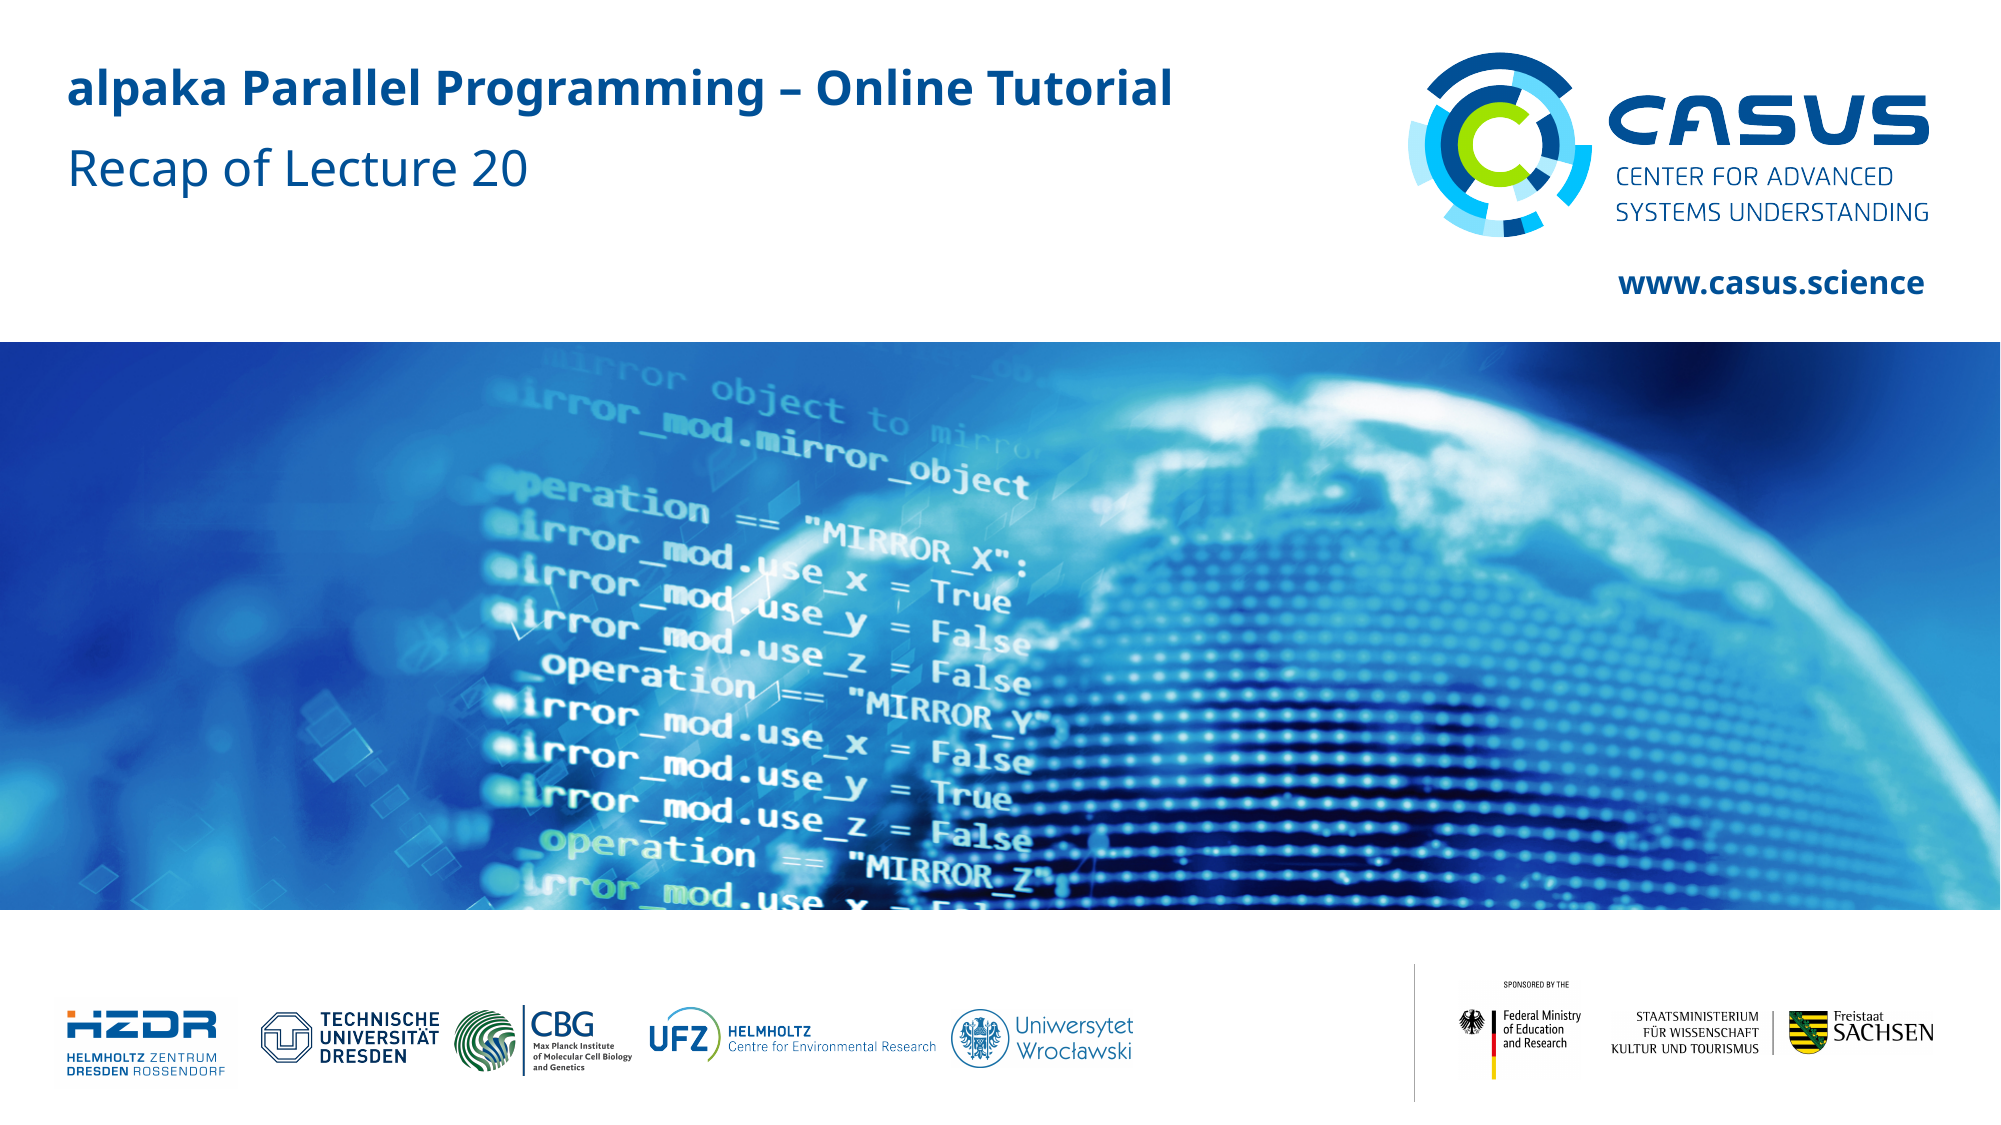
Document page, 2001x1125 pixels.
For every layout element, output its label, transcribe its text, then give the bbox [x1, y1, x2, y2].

picture [1611, 1011, 1933, 1055]
picture [261, 1012, 439, 1063]
title alpaka Parallel Programming – Online Tutorial [66, 53, 1389, 122]
picture [54, 997, 238, 1089]
subtitle Recap of Lecture 20 [67, 132, 1390, 202]
picture [454, 982, 1133, 1084]
picture [1458, 980, 1581, 1080]
picture [0, 342, 2001, 910]
picture [1408, 52, 1929, 238]
